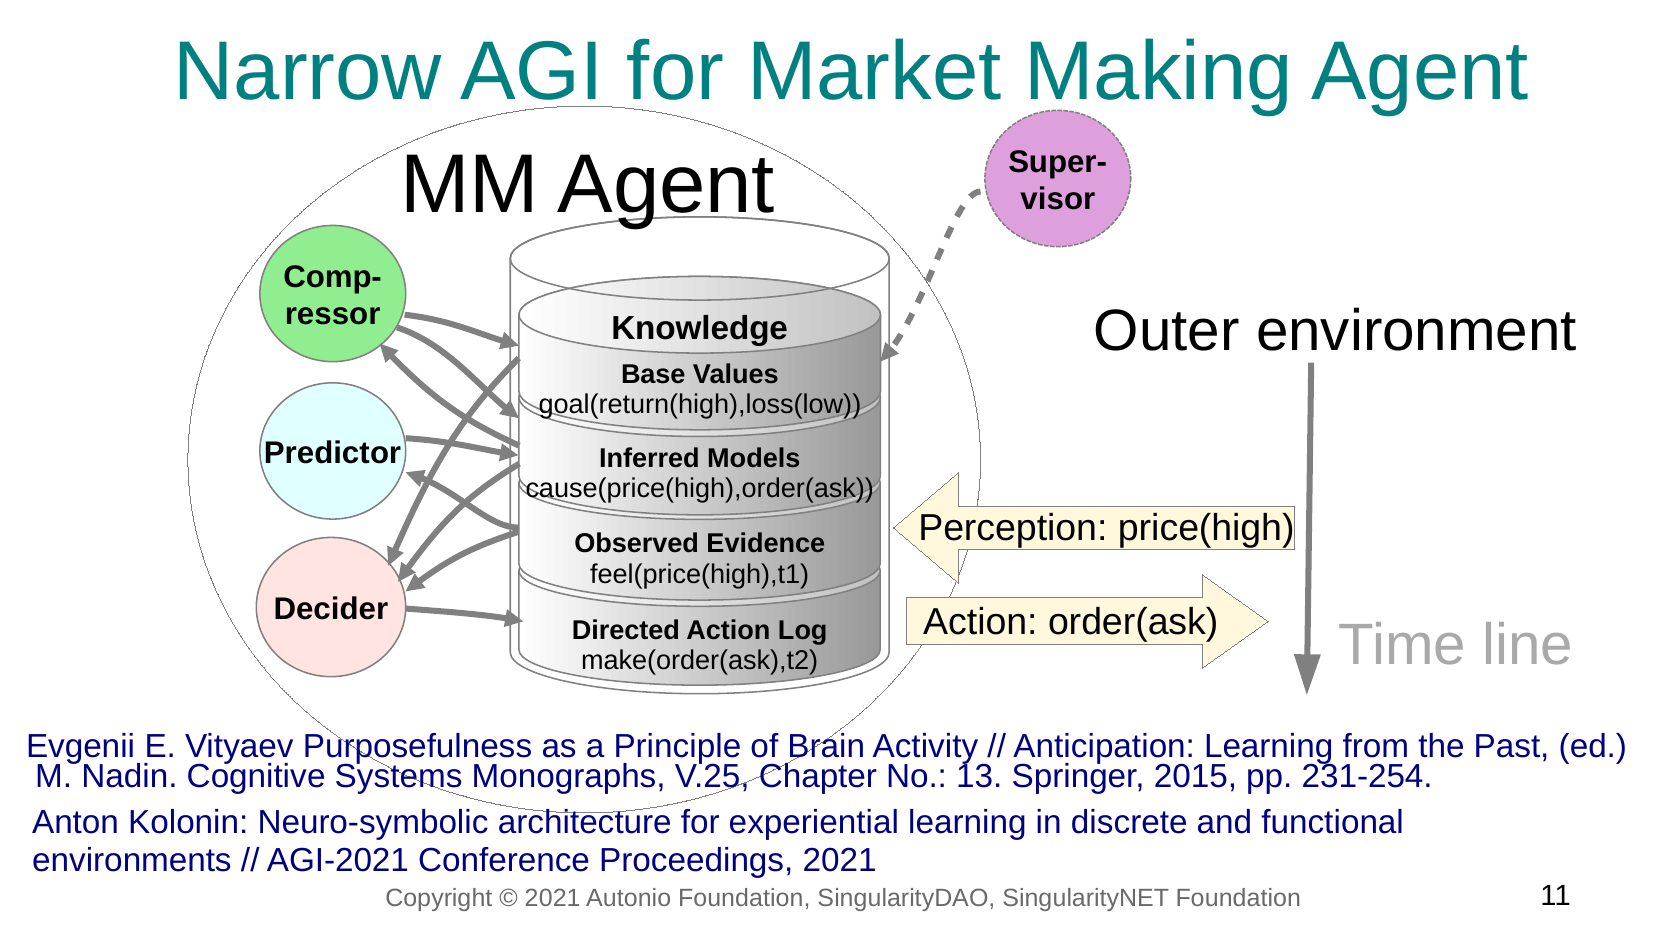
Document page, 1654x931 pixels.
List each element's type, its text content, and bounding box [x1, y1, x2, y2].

text_box [471, 474, 510, 523]
text_box [391, 486, 459, 575]
text_box [399, 312, 510, 386]
text_box [401, 539, 510, 614]
text_box [434, 447, 510, 498]
text_box Decider [256, 537, 406, 677]
text_box Evgenii E. Vityaev Purposefulness as a Principle of Brain Activity // Anticipation: Learning from the Past, (ed.) M. Nadin. Cognitive Systems Monographs, V.25, Chapter No.: 13. Springer, 2015, pp. 231-254. [11, 720, 1654, 815]
text_box Predictor [259, 382, 406, 520]
text_box Action: order(ask) [906, 574, 1269, 669]
text_box [473, 397, 510, 437]
text_box MM Agent [385, 129, 791, 244]
text_box Knowledge [510, 260, 890, 694]
text_box [187, 154, 981, 720]
text_box [412, 508, 510, 577]
text_box [443, 106, 725, 129]
text_box Time line [1323, 604, 1589, 689]
text_box [457, 423, 510, 449]
text_box [959, 550, 968, 575]
text_box Narrow AGI for Market Making Agent [0, 2, 1654, 139]
text_box [383, 330, 482, 413]
text_box Perception: price(high) [893, 472, 1295, 584]
text_box Outer environment [1079, 290, 1593, 376]
text_box [493, 373, 510, 404]
text_box Comp- ressor [259, 225, 406, 362]
text_box Super- visor [984, 110, 1131, 247]
text_box Anton Kolonin: Neuro-symbolic architecture for experiential learning in discrete and functional environments // AGI-2021 Conference Proceedings, 2021 [17, 796, 1642, 865]
